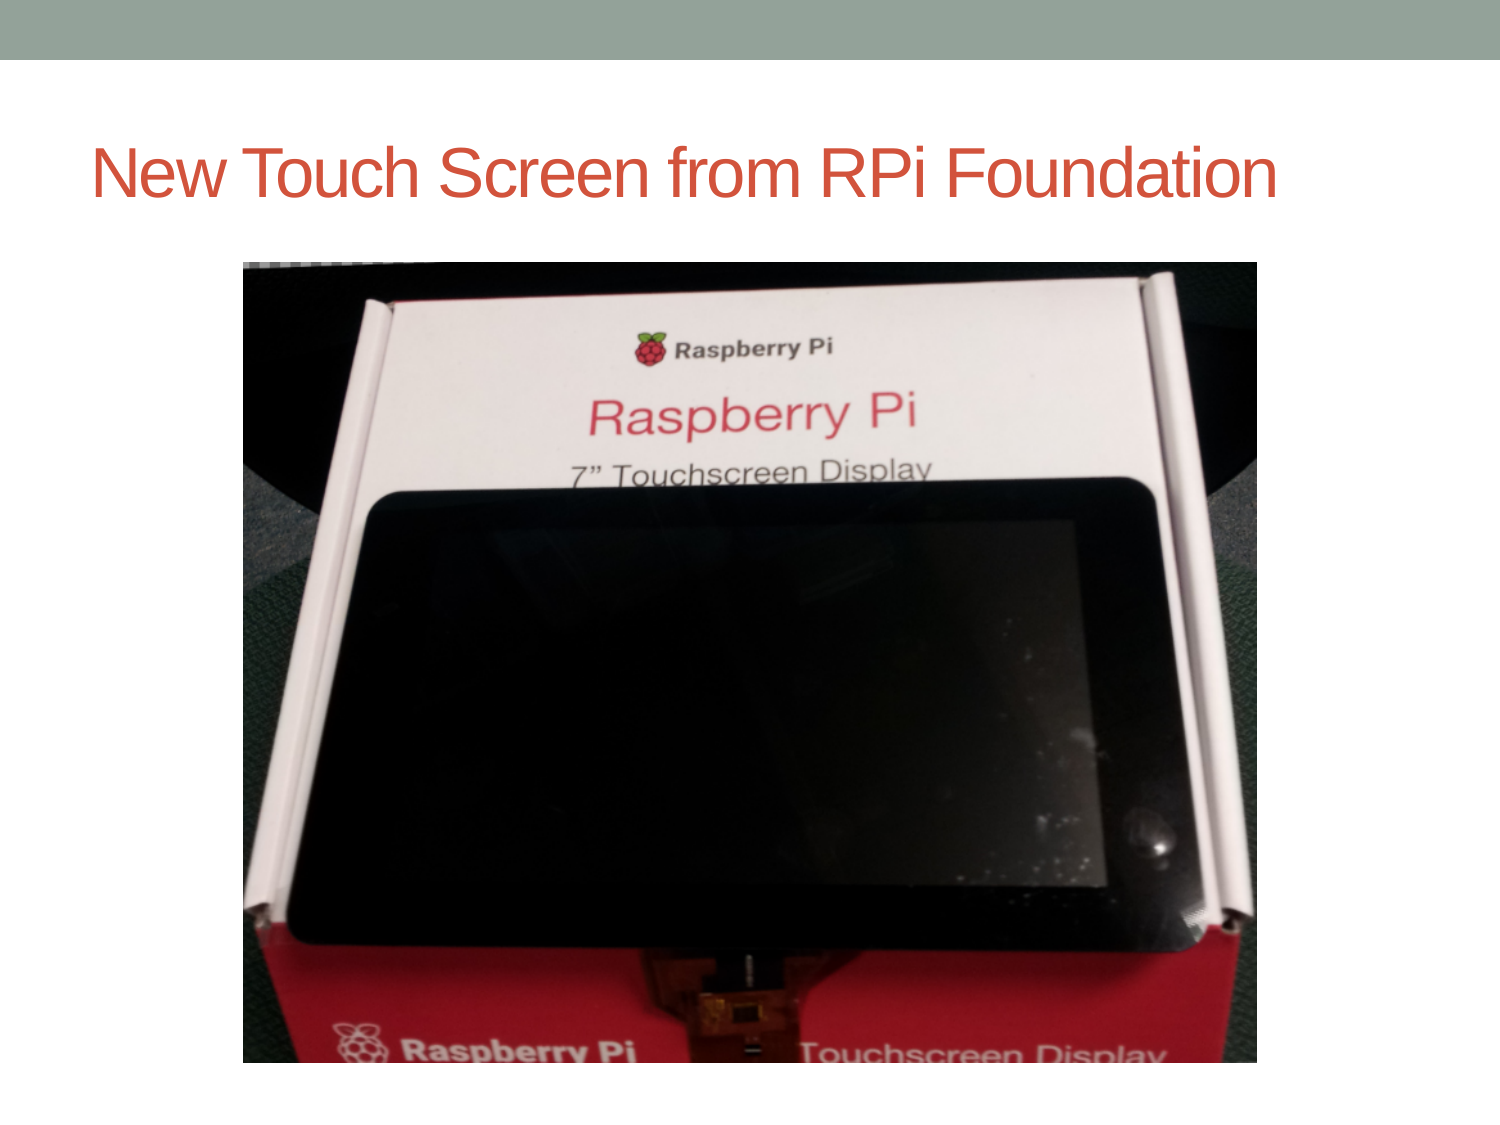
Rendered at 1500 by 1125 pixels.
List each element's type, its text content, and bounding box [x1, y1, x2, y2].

title New Touch Screen from RPi Foundation [75, 87, 1425, 250]
picture [243, 262, 1257, 1063]
